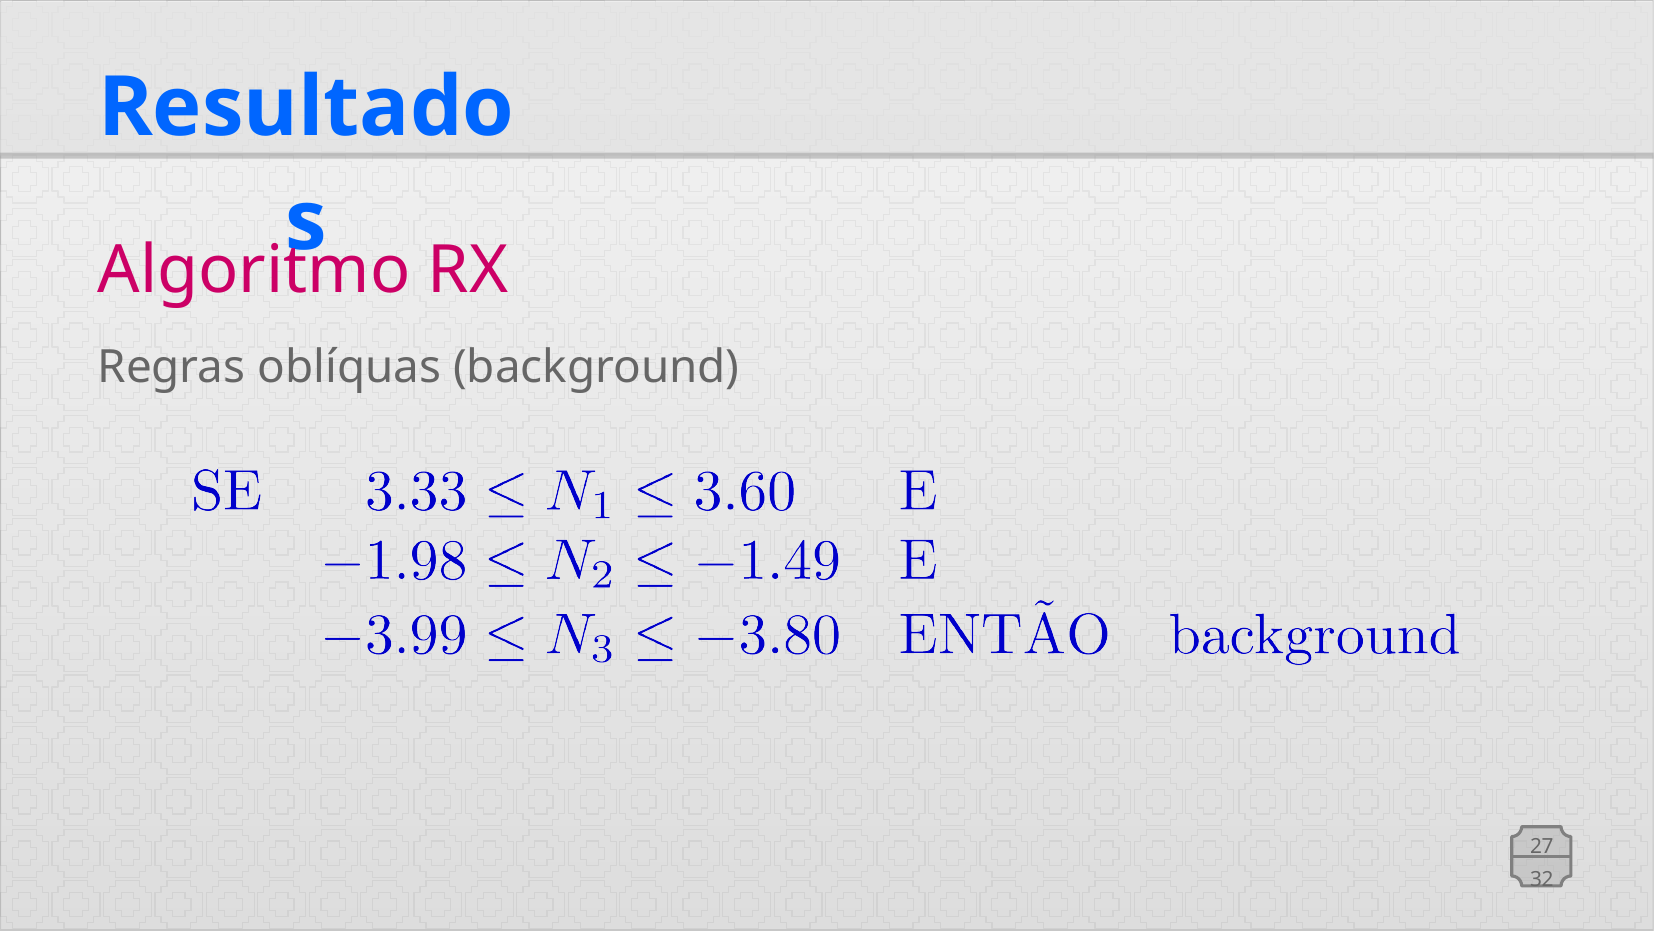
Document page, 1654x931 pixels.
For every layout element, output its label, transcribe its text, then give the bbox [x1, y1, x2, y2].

text_box Resultados [83, 39, 537, 157]
text_box Algoritmo RX [83, 204, 505, 302]
text_box Regras oblíquas (background) [82, 319, 693, 391]
picture [194, 469, 1459, 665]
